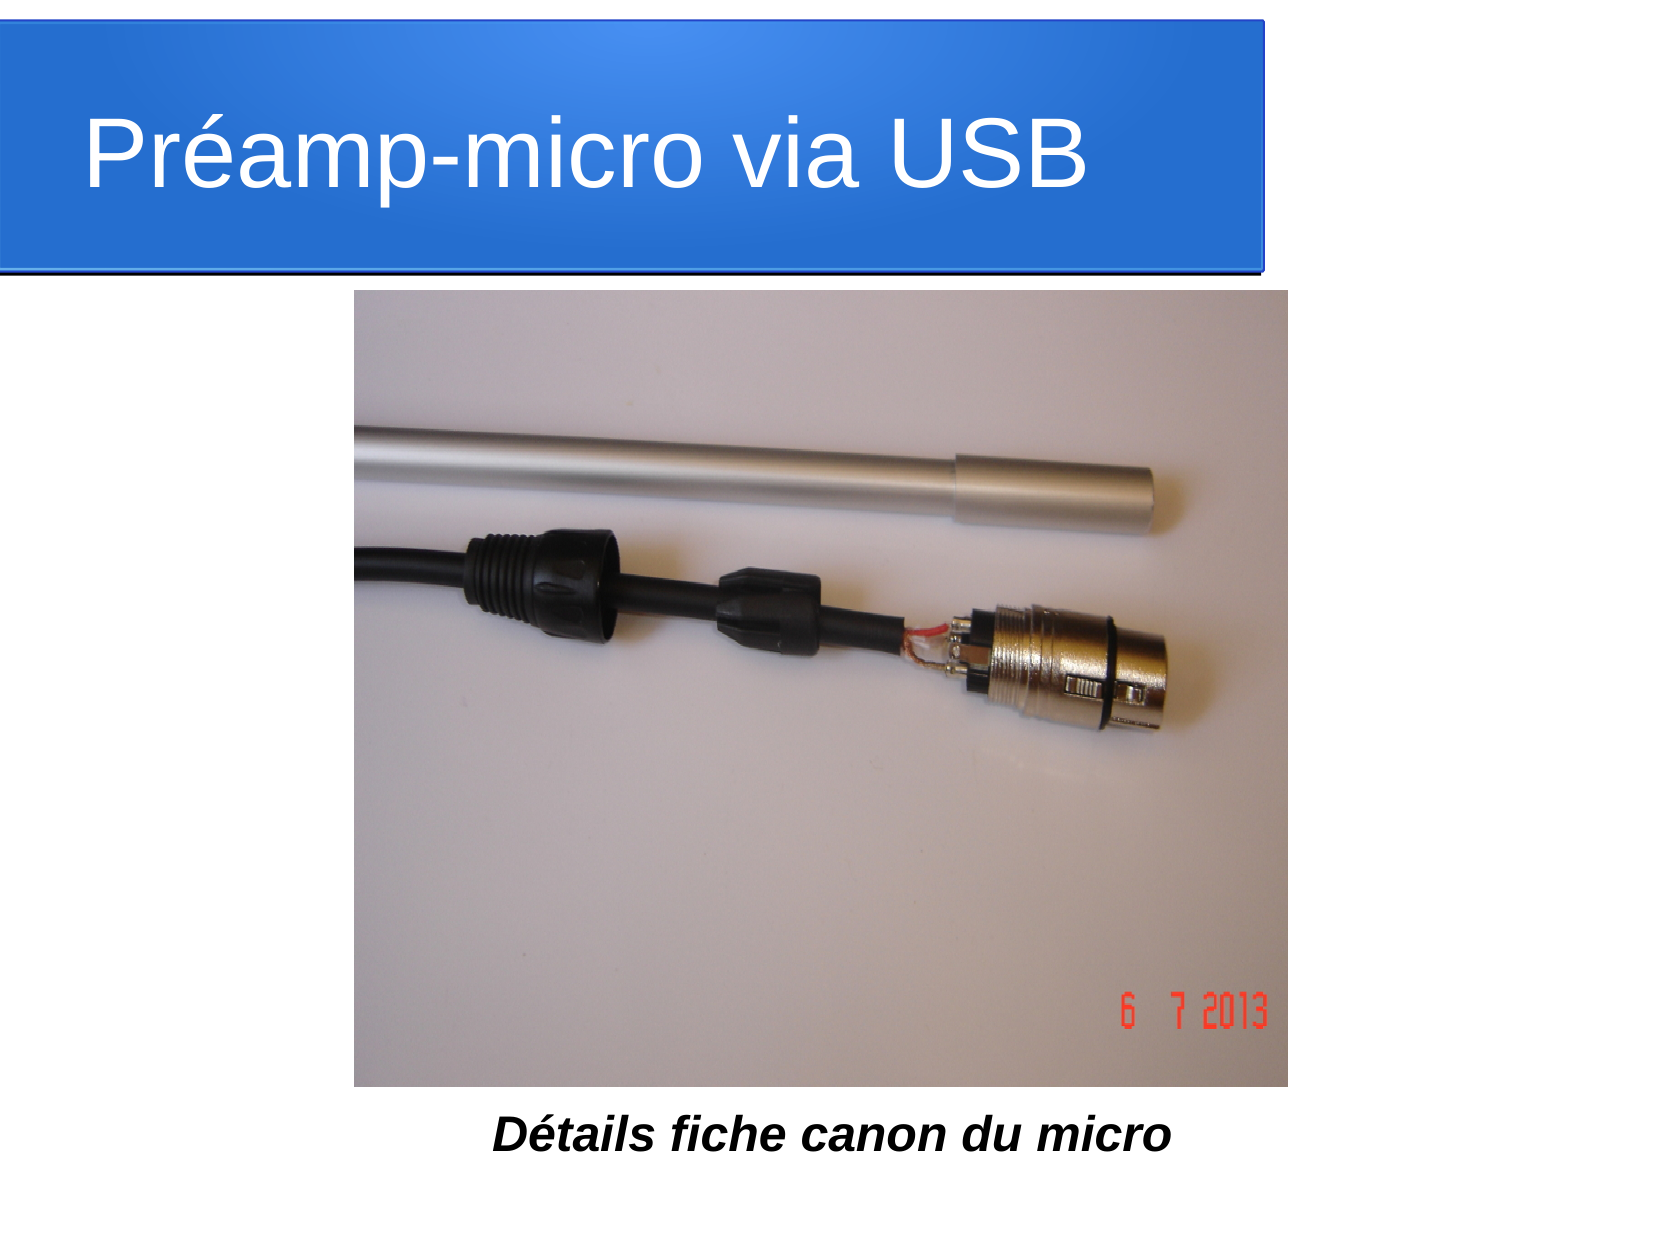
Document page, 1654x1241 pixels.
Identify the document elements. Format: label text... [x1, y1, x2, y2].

picture [354, 290, 1288, 1087]
text_box Détails fiche canon du micro [307, 1098, 1359, 1170]
title Préamp-micro via USB [82, 49, 1250, 257]
